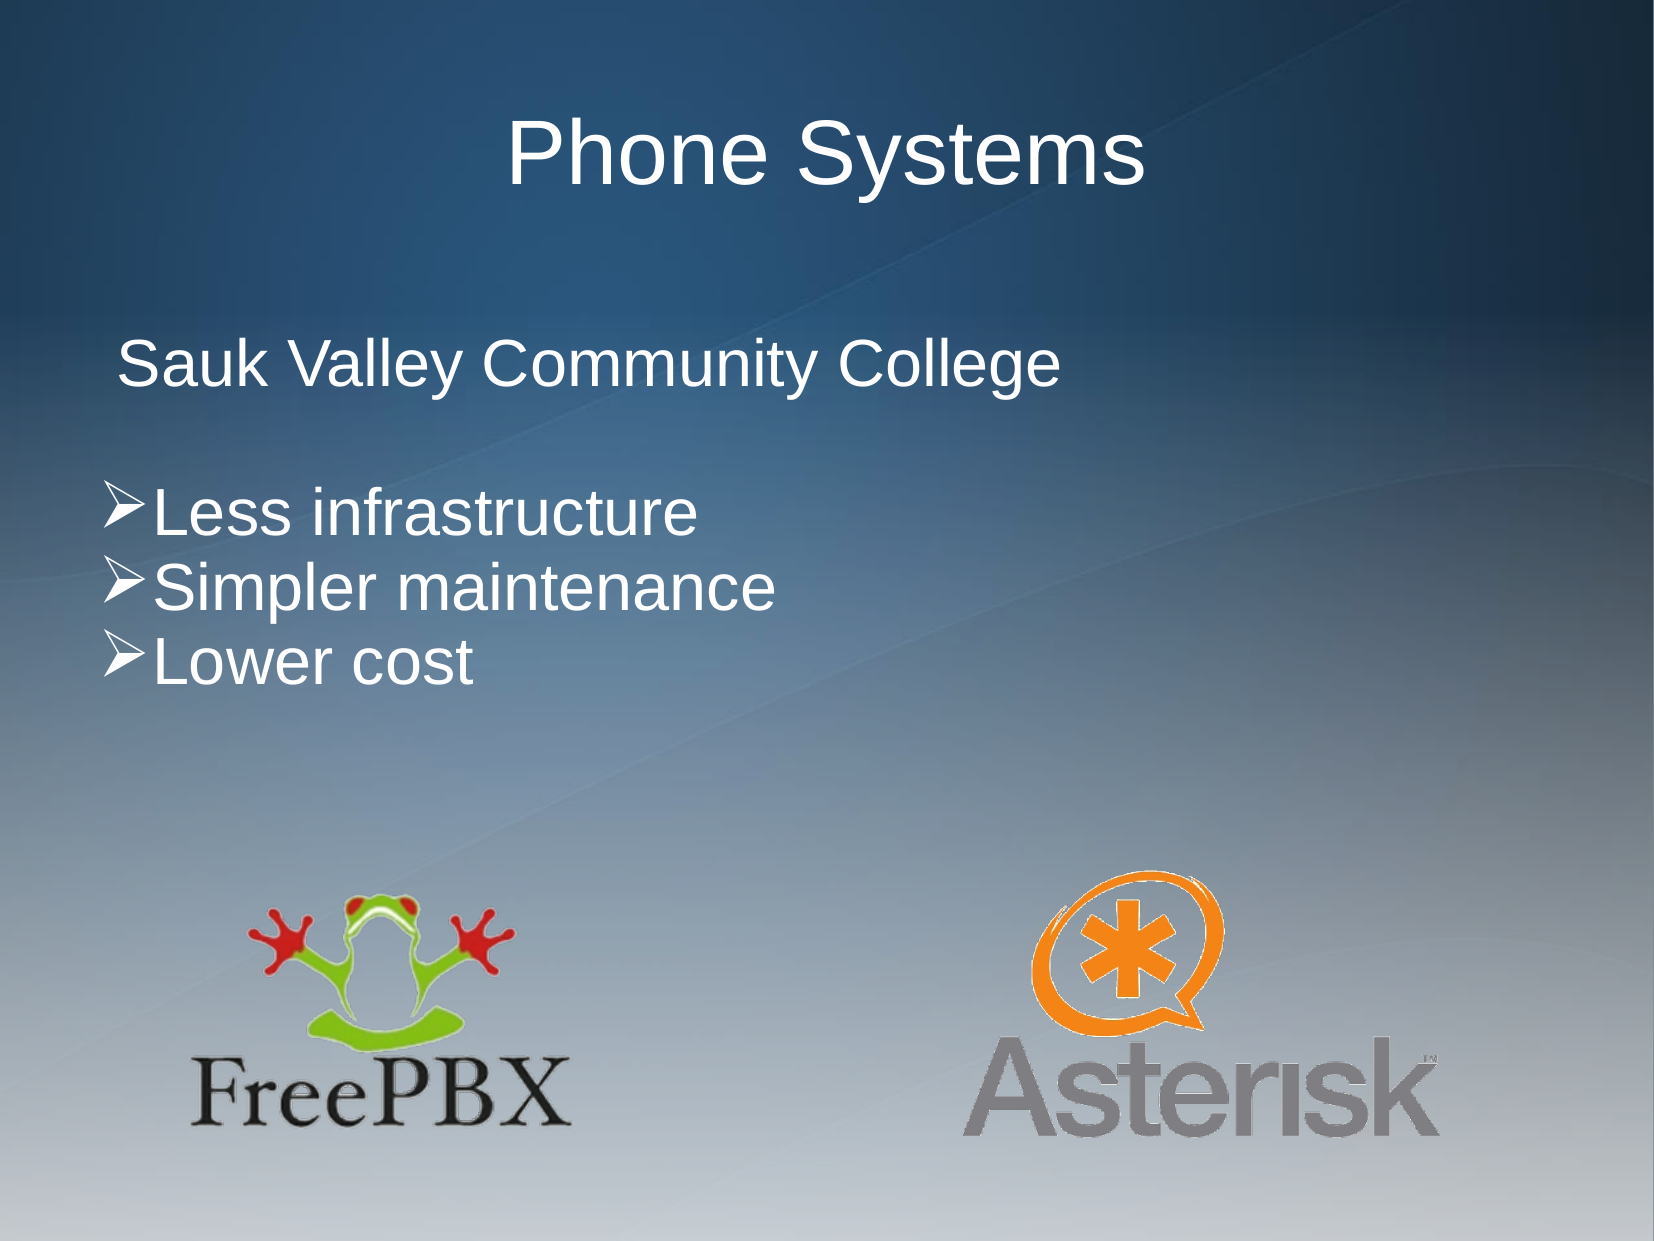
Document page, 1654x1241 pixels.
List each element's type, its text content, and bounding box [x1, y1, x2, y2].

picture [932, 861, 1468, 1152]
picture [188, 893, 574, 1130]
text_box [0, 306, 1654, 1241]
picture [0, 0, 1654, 306]
title Phone Systems [82, 49, 1571, 257]
text_box Sauk Valley Community College Less infrastructure Simpler maintenance Lower cost [48, 318, 1621, 837]
